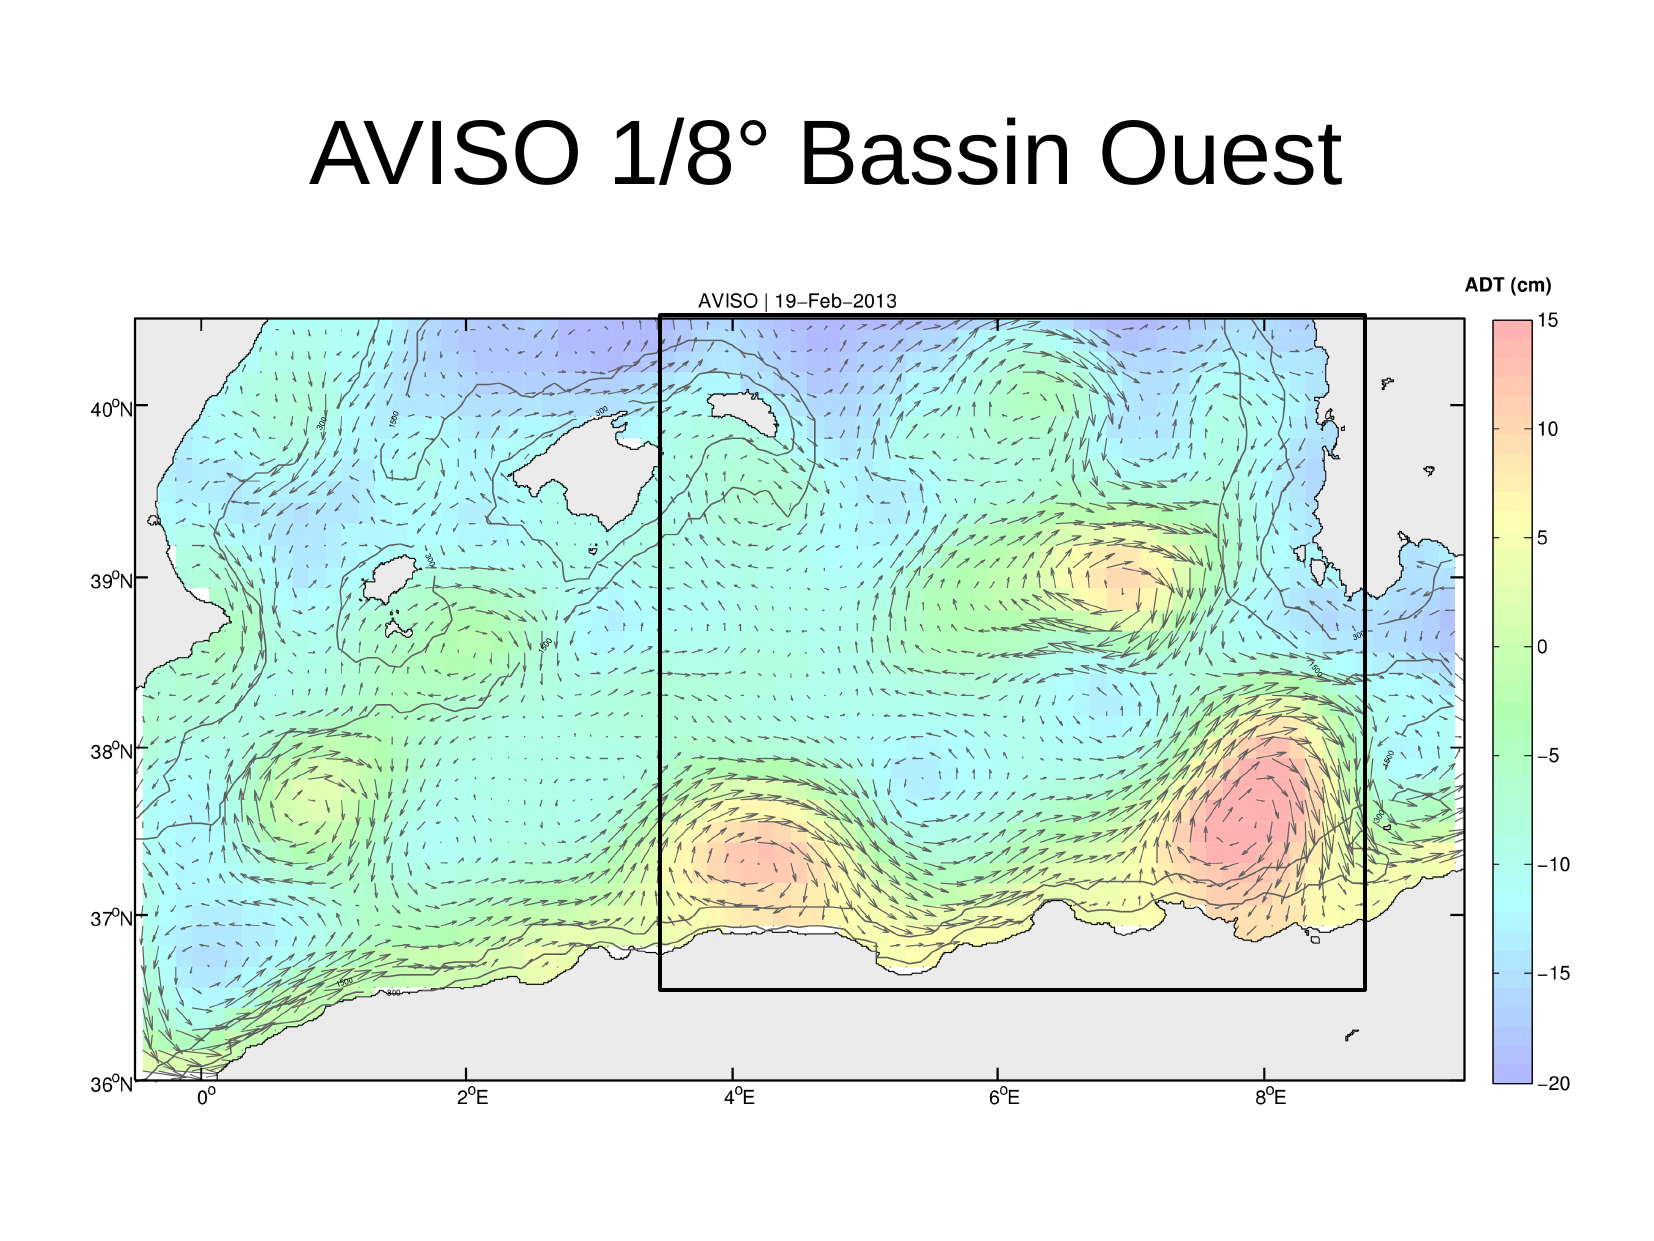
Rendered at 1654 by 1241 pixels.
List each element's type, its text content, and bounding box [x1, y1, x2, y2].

picture [78, 233, 1582, 1156]
title AVISO 1/8° Bassin Ouest [82, 49, 1571, 233]
